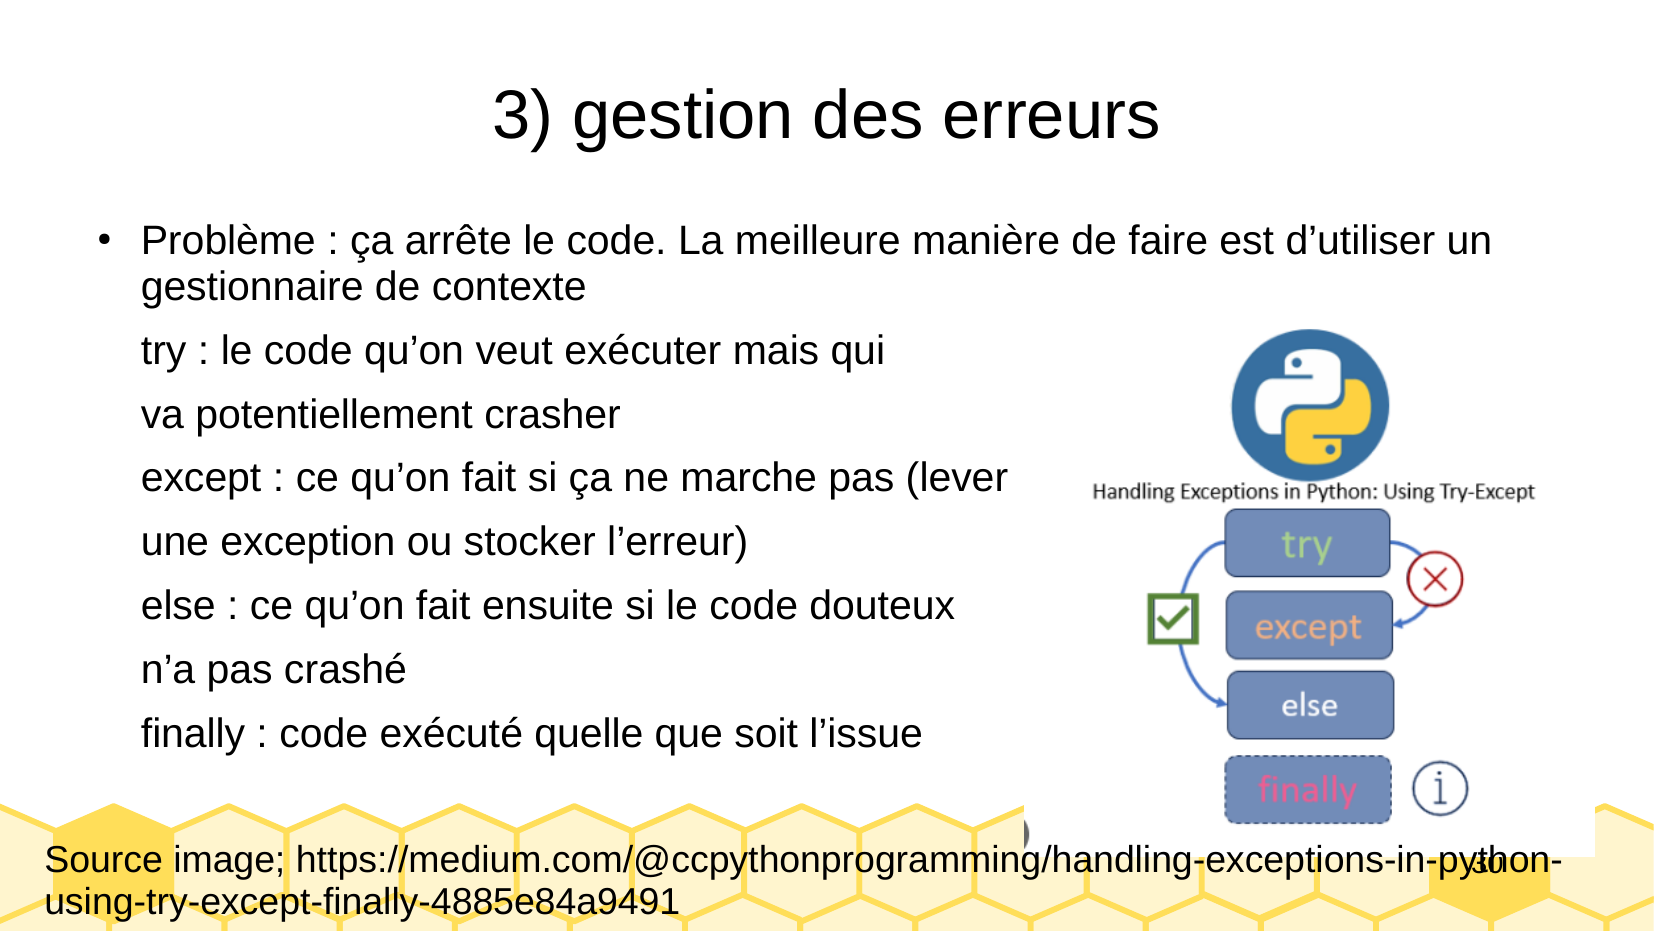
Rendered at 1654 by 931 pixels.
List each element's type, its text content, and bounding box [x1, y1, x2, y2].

title 3) gestion des erreurs [82, 37, 1571, 193]
picture [1024, 295, 1595, 831]
text_box Source image; https://medium.com/@ccpythonprogramming/handling-exceptions-in-python-using-try-except-finally-4885e84a9491 [29, 831, 1605, 931]
list Problème : ça arrête le code. La meilleure manière de faire est d’utiliser un gestionnaire de contexte try : le code qu’on veut exécuter mais qui va potentiellement crasher except : ce qu’on fait si ça ne marche pas (lever une exception ou stocker l’erreur) else : ce qu’on fait ensuite si le code douteux n’a pas crashé finally : code exécuté quelle que soit l’issue [82, 217, 1571, 758]
